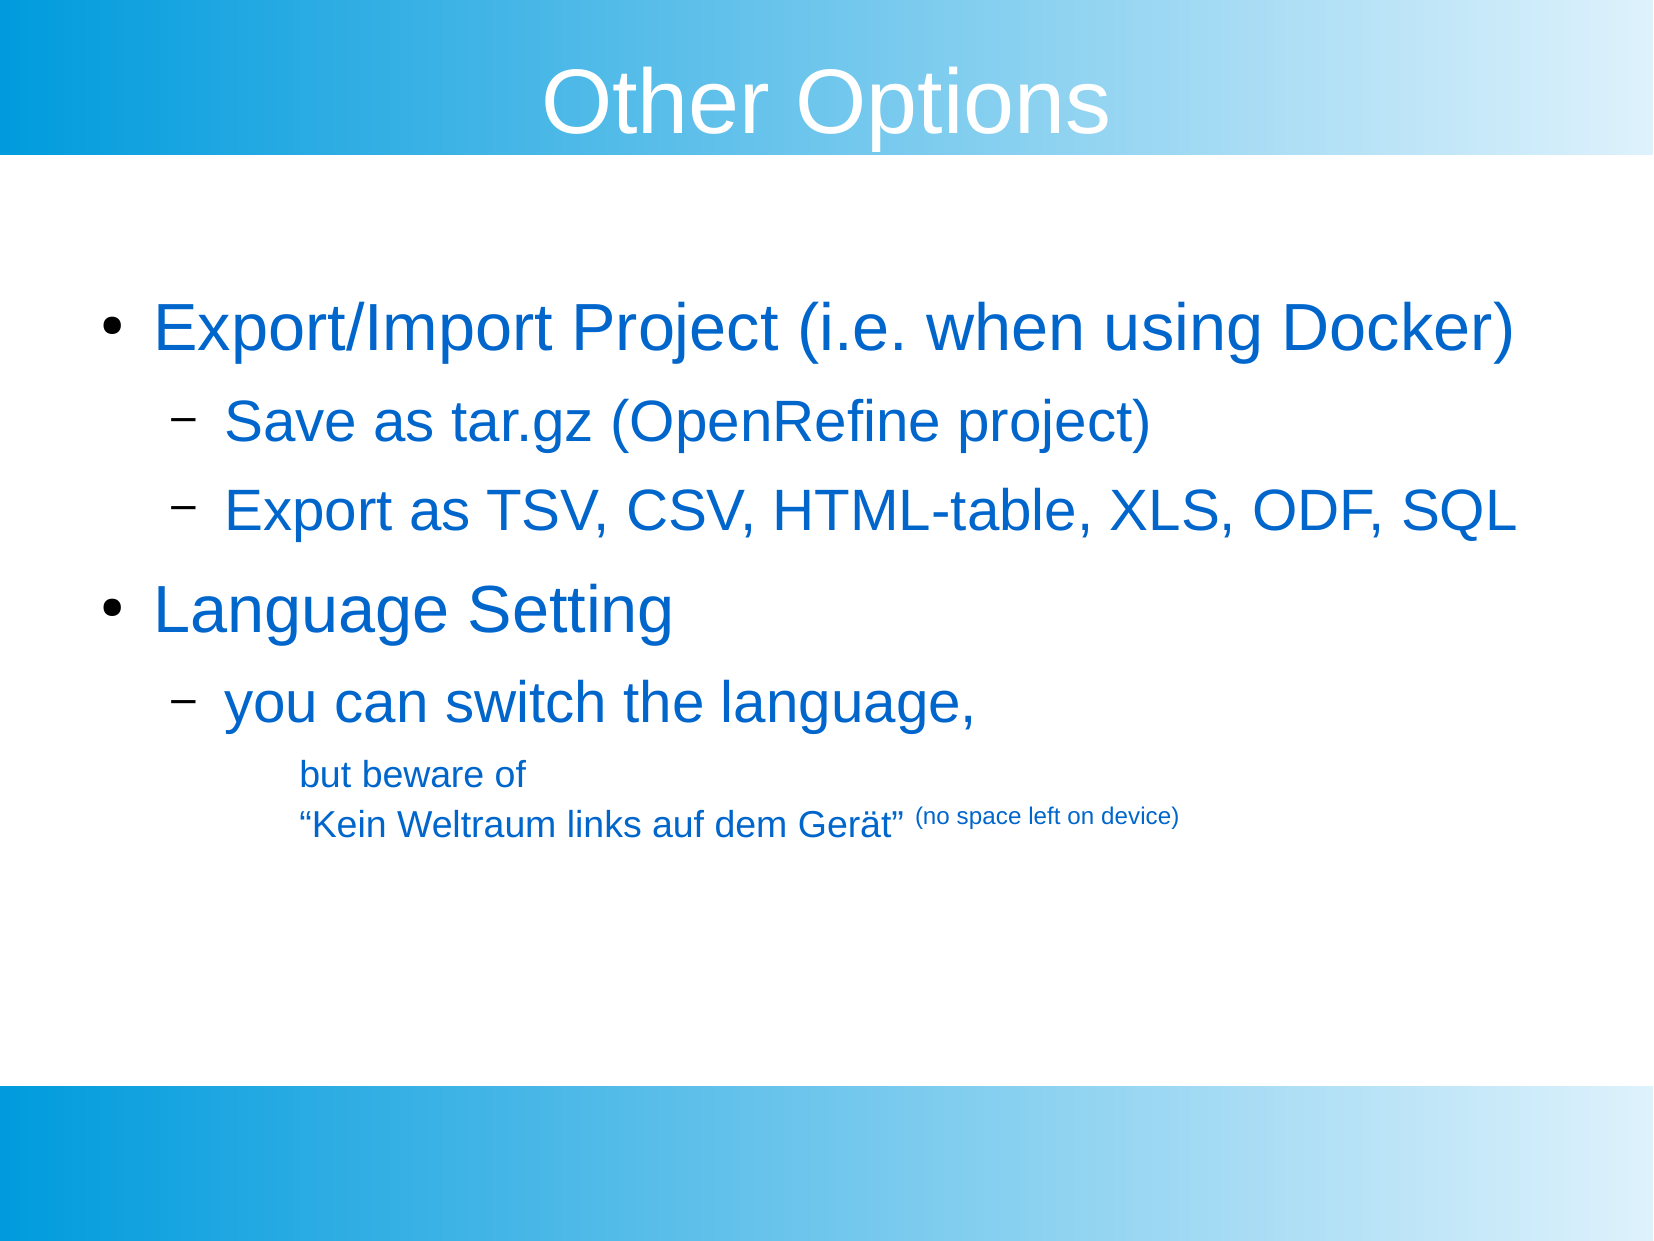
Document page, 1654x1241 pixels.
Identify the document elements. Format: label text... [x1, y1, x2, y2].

title Other Options [82, 49, 1571, 155]
list Export/Import Project (i.e. when using Docker) Save as tar.gz (OpenRefine project) Export as TSV, CSV, HTML-table, XLS, ODF, SQL Language Setting you can switch the language, but beware of “Kein Weltraum links auf dem Gerät” (no space left on device) [82, 290, 1571, 1010]
